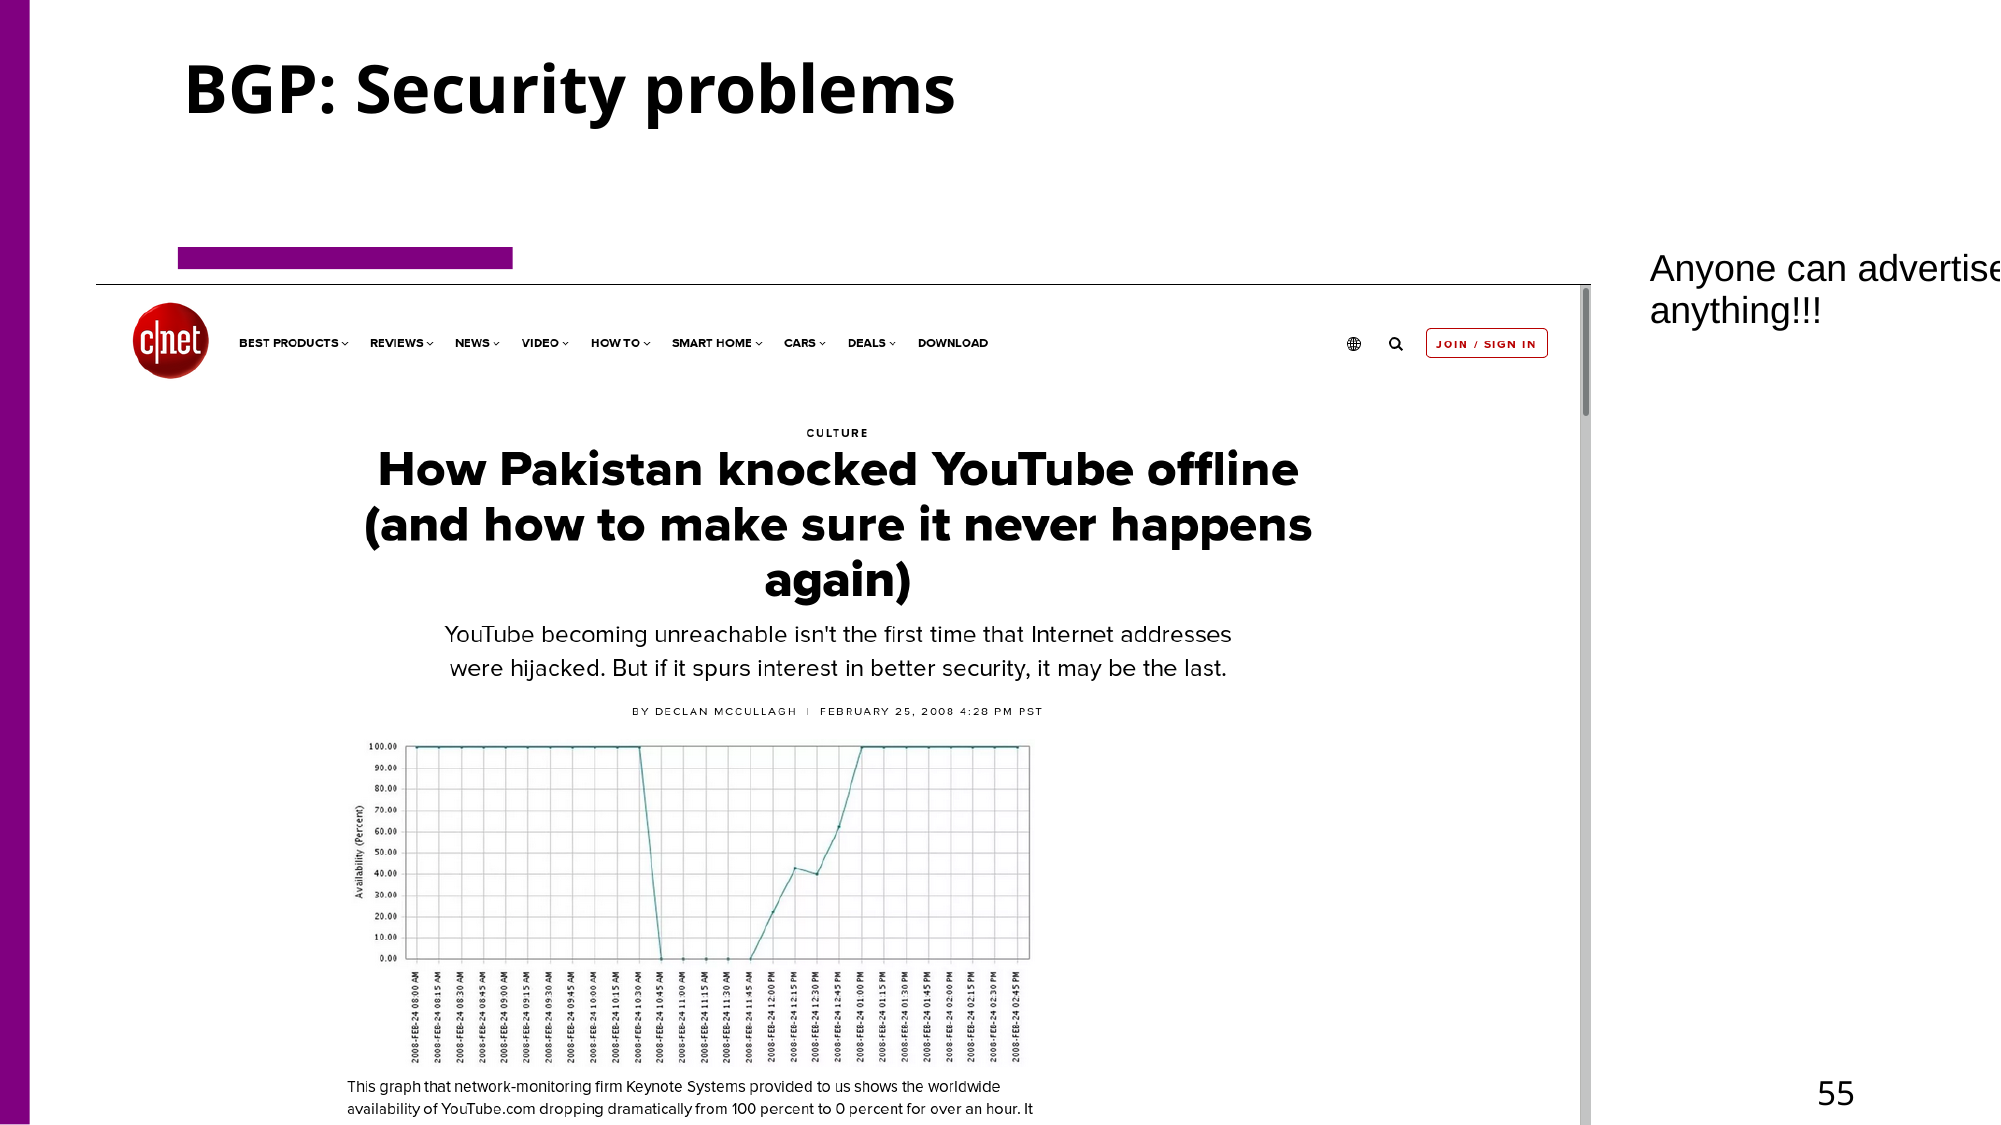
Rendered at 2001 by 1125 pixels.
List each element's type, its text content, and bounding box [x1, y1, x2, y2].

text_box Anyone can advertise anything!!! [1635, 239, 2000, 339]
picture [96, 284, 1591, 1125]
title BGP: Security problems [133, 0, 1946, 135]
